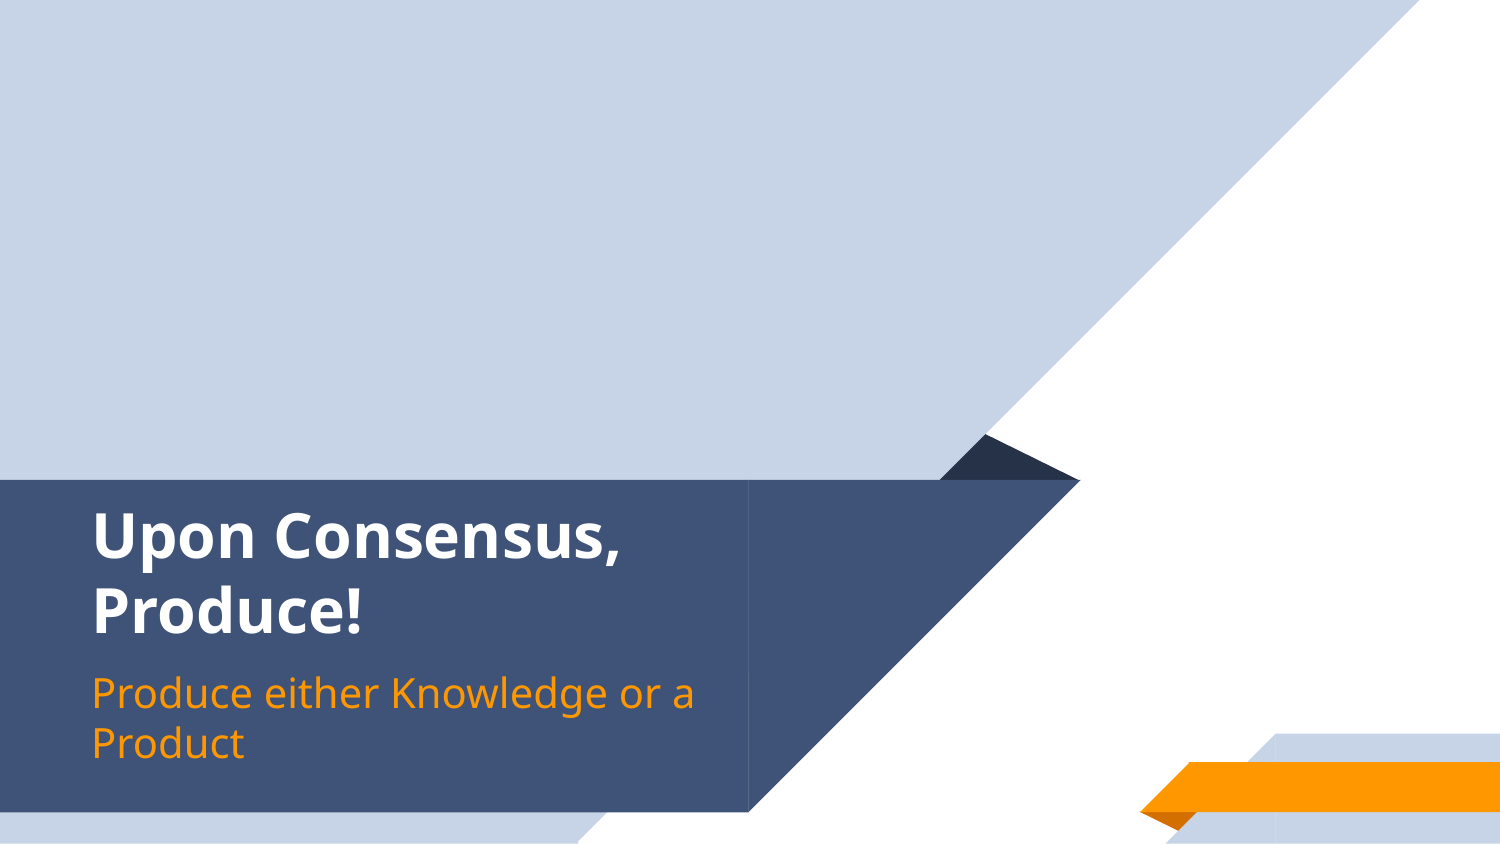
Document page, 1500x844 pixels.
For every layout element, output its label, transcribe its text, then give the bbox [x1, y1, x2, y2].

subtitle Produce either Knowledge or a Product [76, 652, 748, 781]
title Upon Consensus, Produce! [76, 470, 802, 662]
